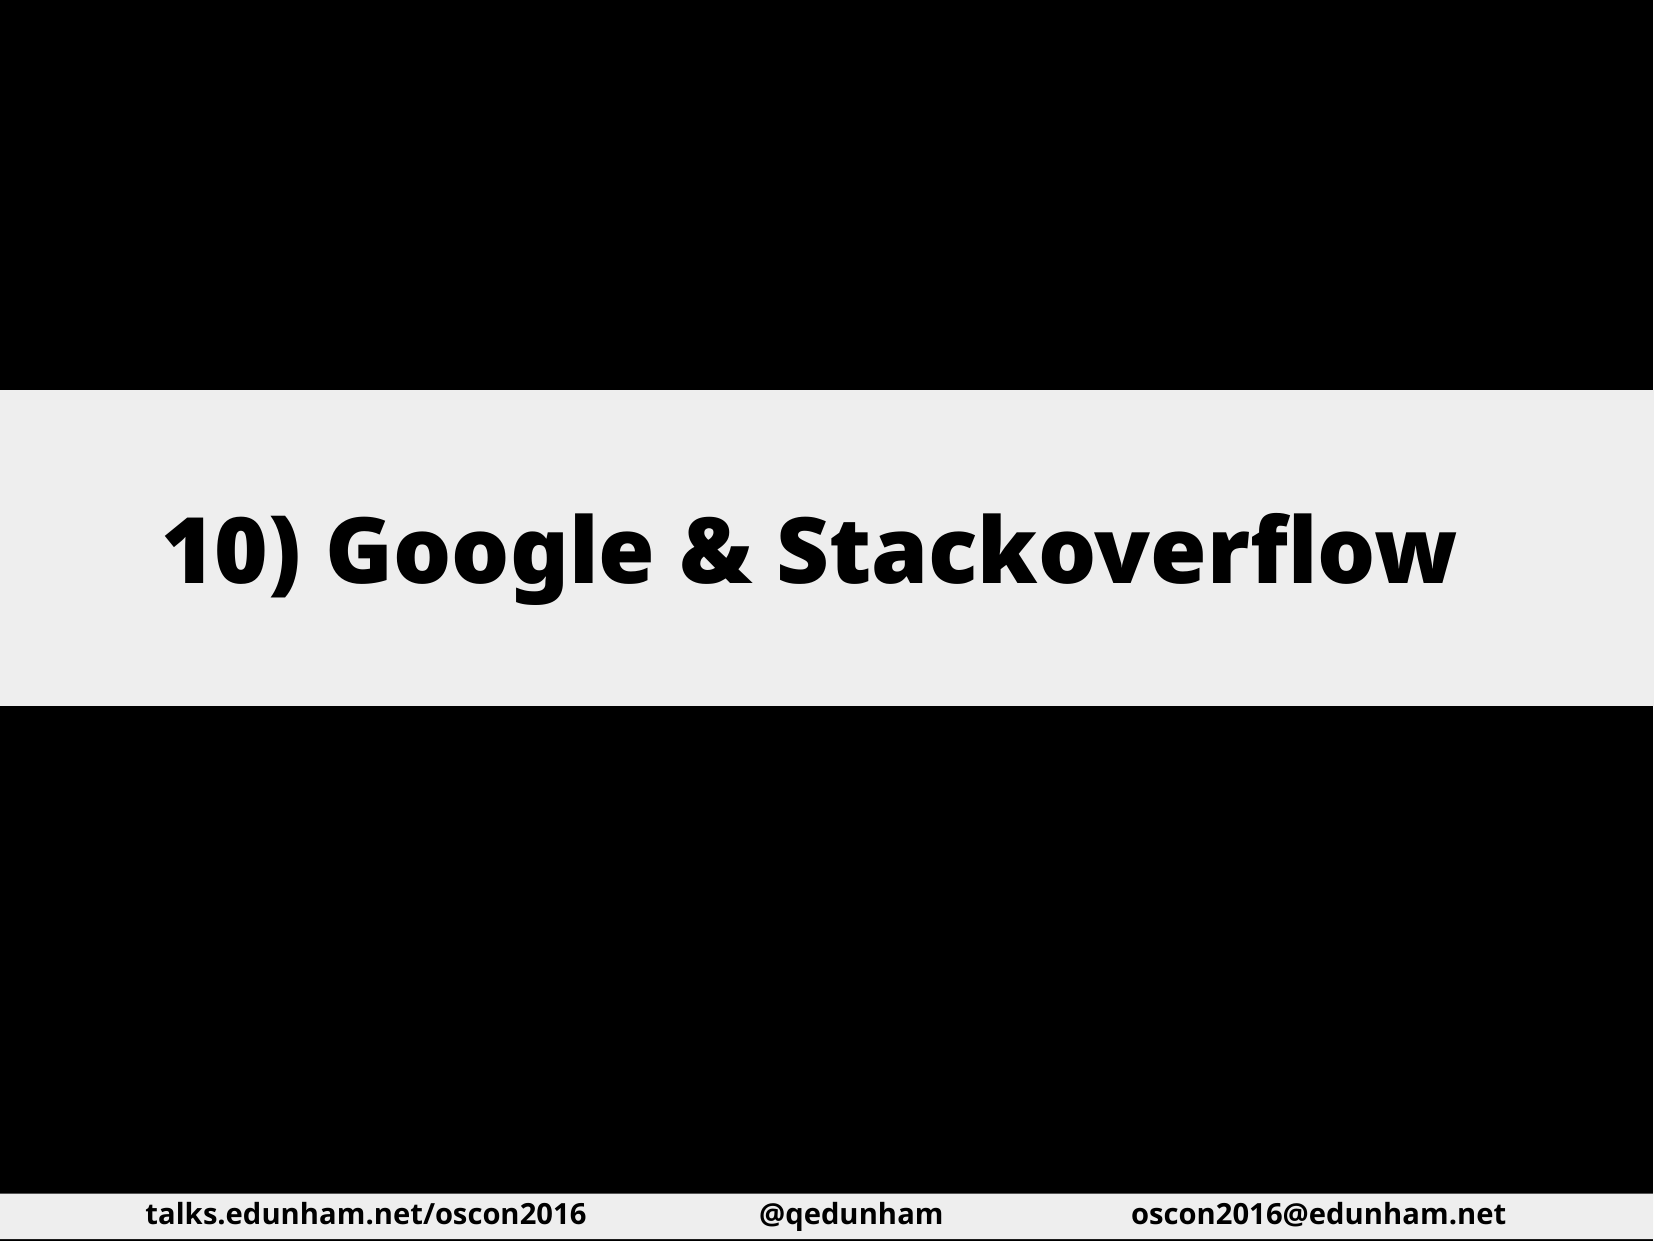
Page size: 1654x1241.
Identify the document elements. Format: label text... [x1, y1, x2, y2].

title 10) Google & Stackoverflow [0, 390, 1621, 706]
